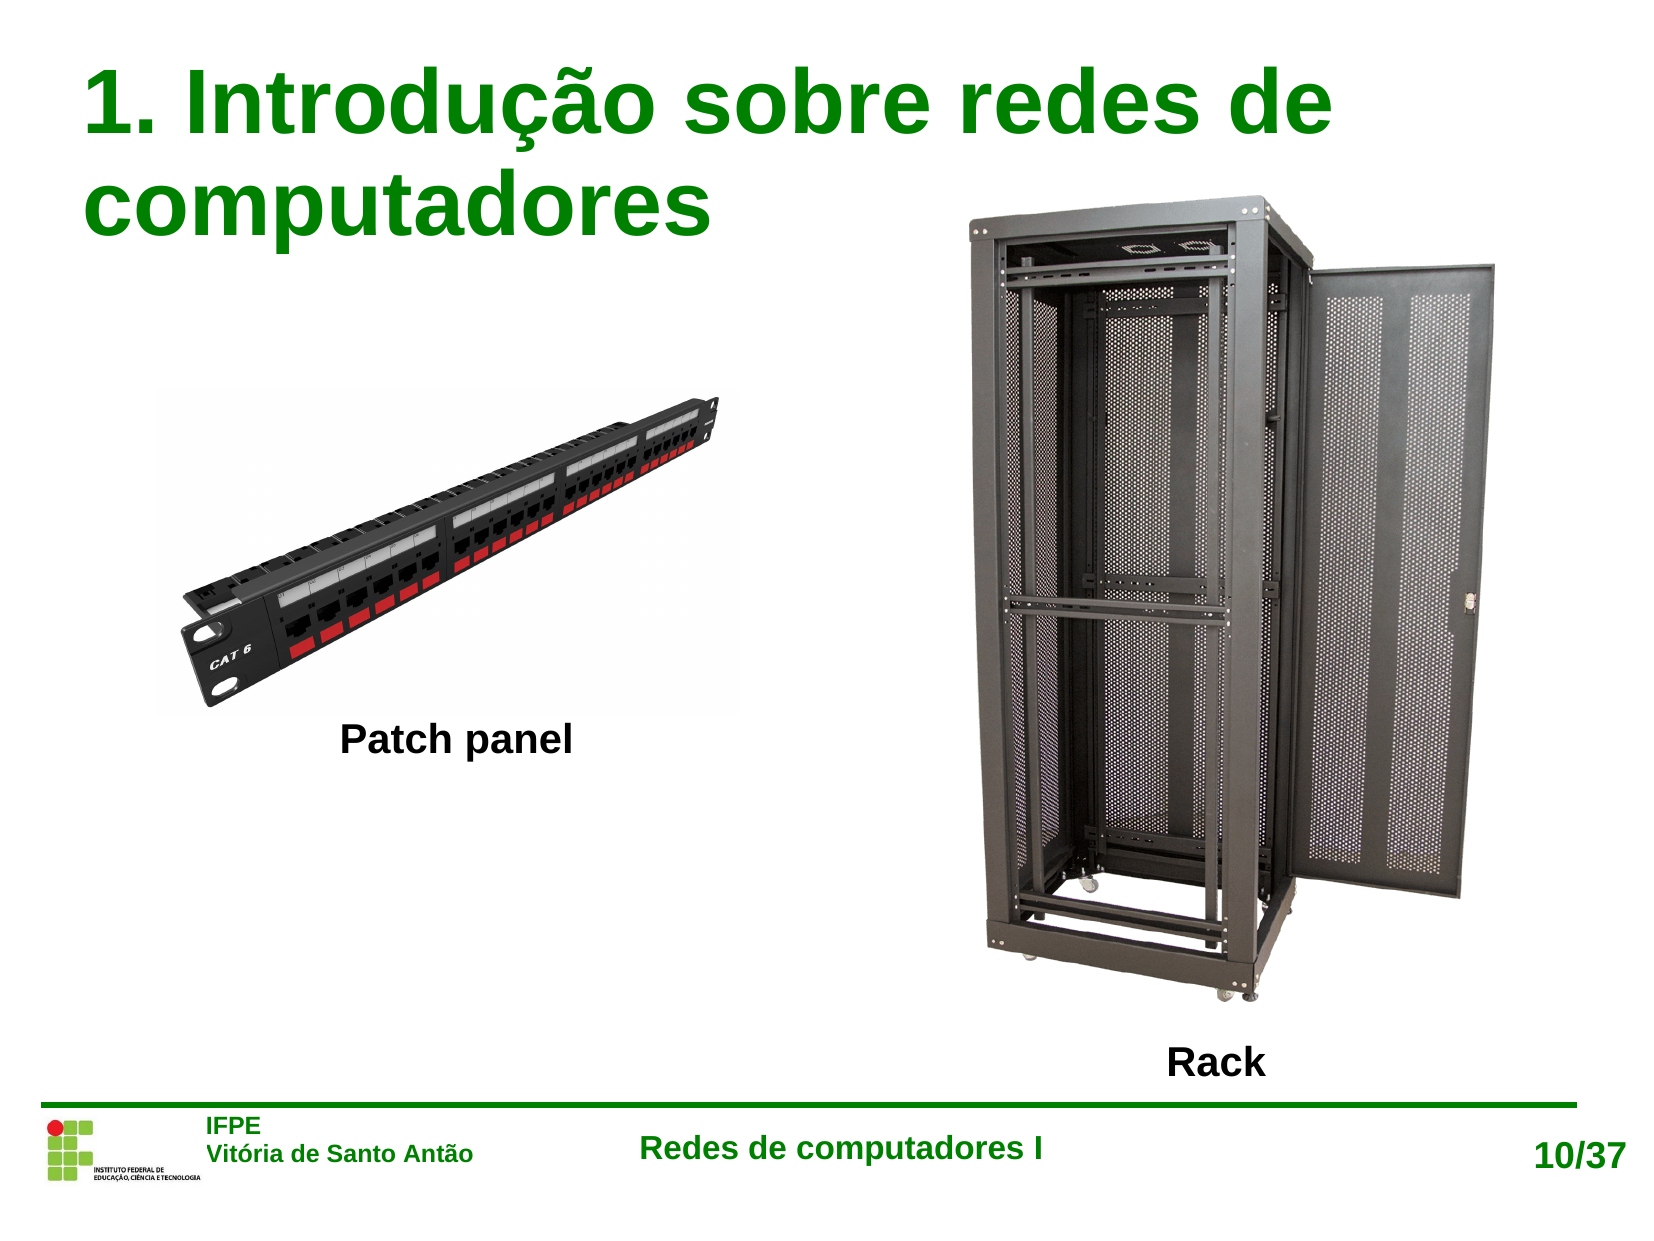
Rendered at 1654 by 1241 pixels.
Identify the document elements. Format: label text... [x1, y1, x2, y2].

picture [39, 1111, 207, 1191]
text_box Patch panel [324, 708, 650, 770]
picture [930, 183, 1536, 1004]
title 1. Introdução sobre redes de computadores [82, 49, 1571, 257]
picture [156, 388, 739, 717]
text_box Rack [1151, 1031, 1300, 1093]
